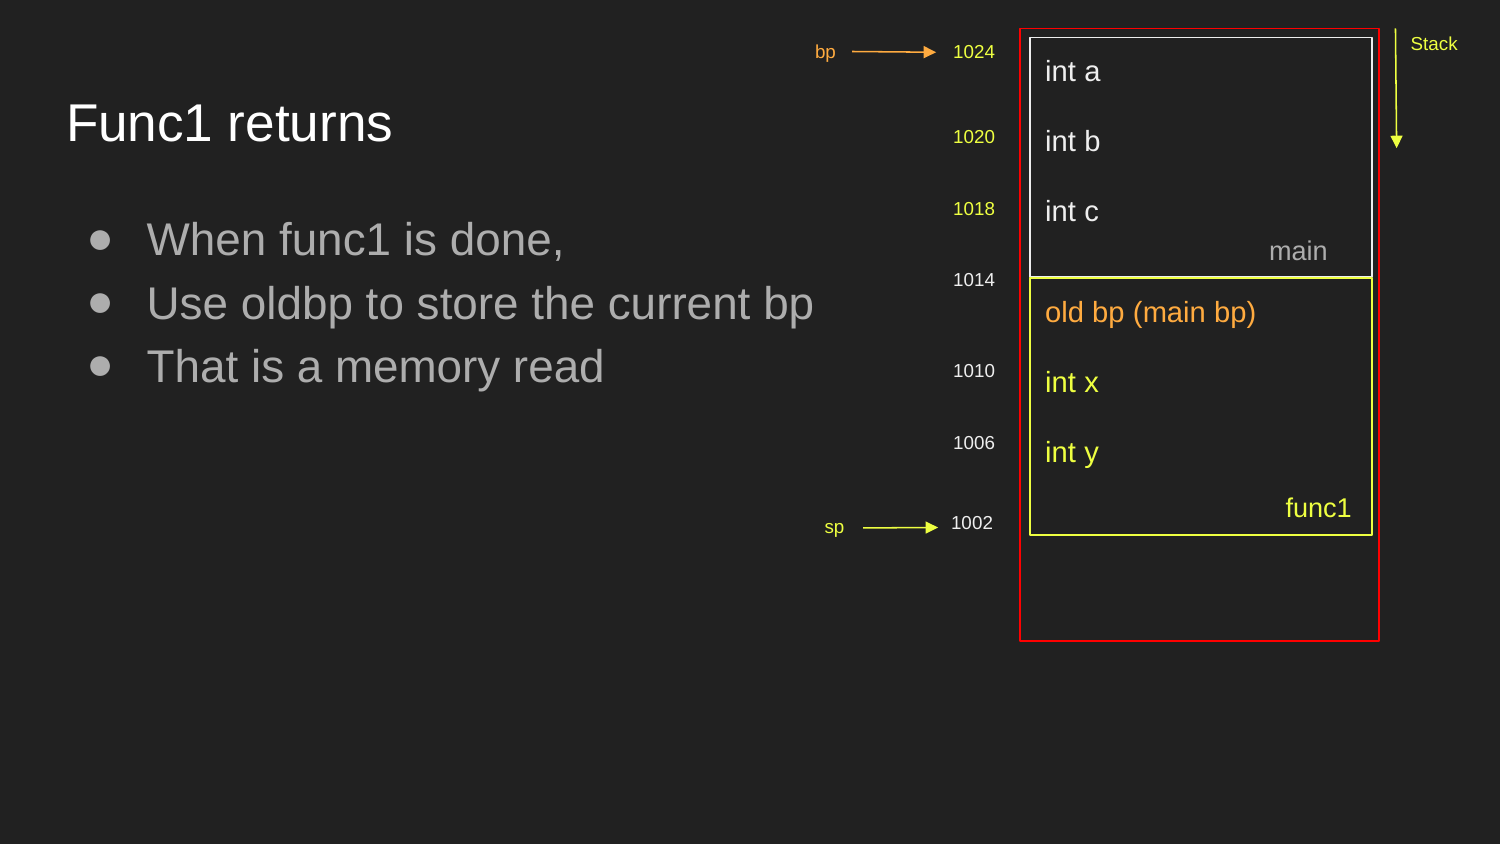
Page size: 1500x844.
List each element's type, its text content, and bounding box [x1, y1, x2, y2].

text_box 1006 [938, 415, 1011, 461]
text_box 1020 [938, 109, 1063, 154]
title Func1 returns [51, 72, 775, 167]
text_box Stack [1395, 16, 1486, 61]
text_box 1024 [938, 24, 1063, 70]
text_box 1018 [938, 181, 1063, 227]
text_box old bp (main bp) int x int y [1030, 278, 1372, 536]
text_box main [1254, 218, 1380, 272]
text_box sp [809, 499, 862, 545]
text_box 1002 [936, 495, 1009, 540]
list When func1 is done, Use oldbp to store the current bp That is a memory read [56, 186, 842, 570]
text_box func1 [1270, 475, 1396, 529]
text_box 1010 [938, 343, 1011, 388]
text_box bp [799, 24, 852, 70]
text_box int a int b int c [1030, 37, 1372, 277]
text_box 1014 [938, 253, 1011, 298]
